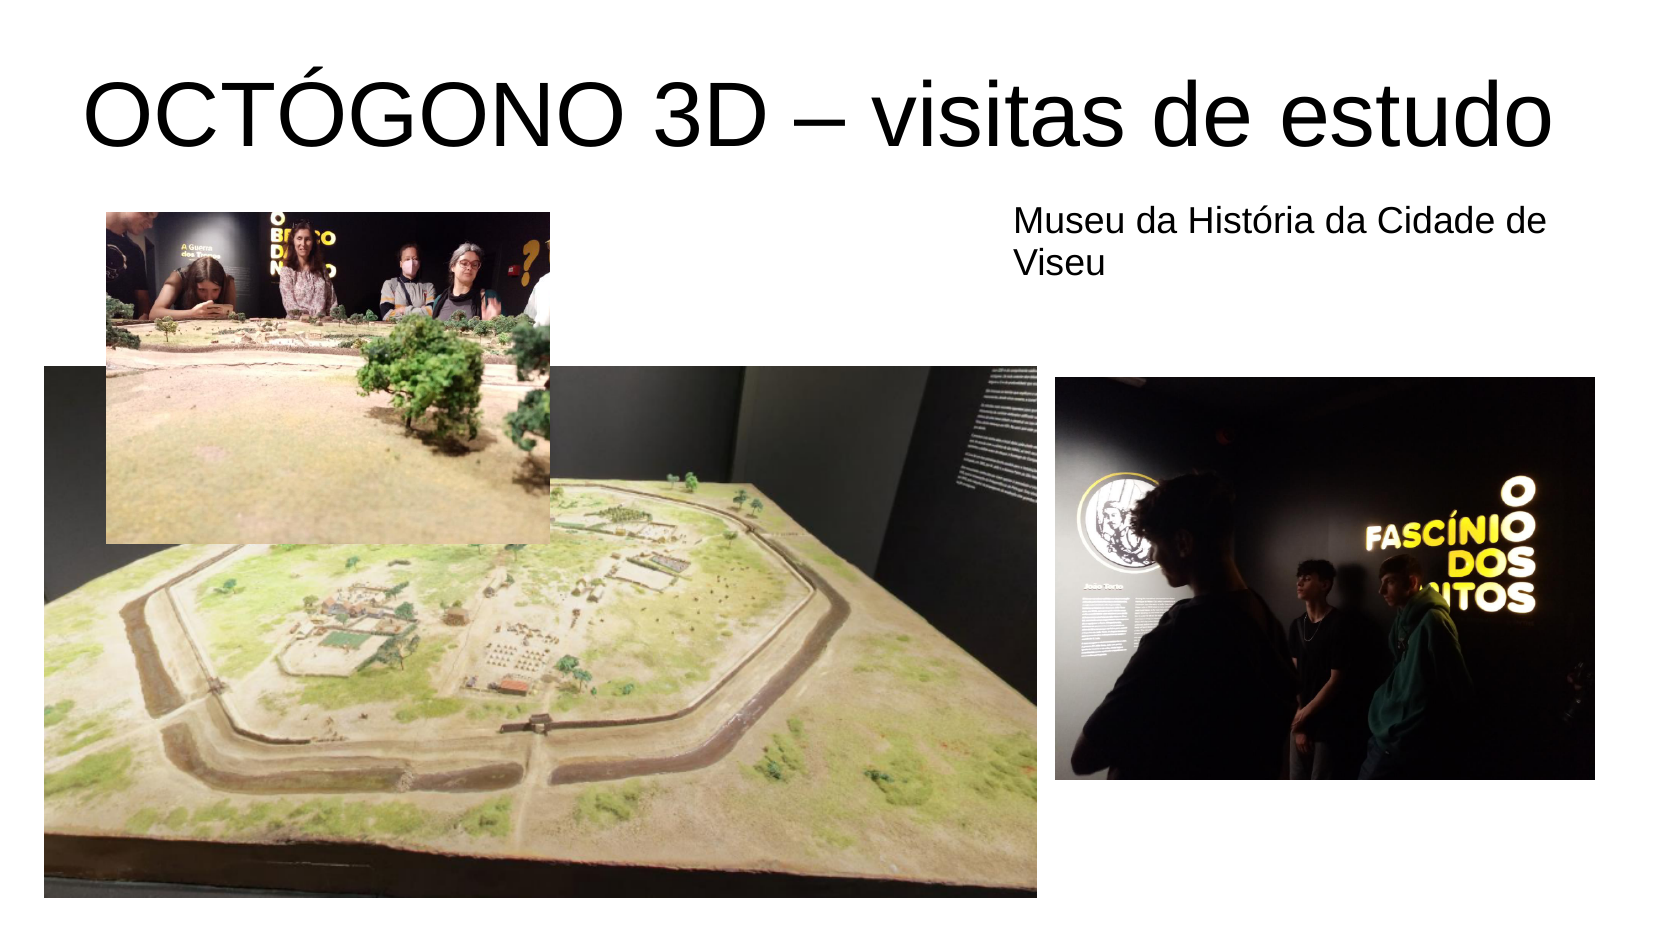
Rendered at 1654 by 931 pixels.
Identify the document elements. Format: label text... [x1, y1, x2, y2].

picture [1055, 377, 1595, 780]
picture [44, 212, 1037, 898]
title OCTÓGONO 3D – visitas de estudo [82, 37, 1571, 193]
text_box Museu da História da Cidade de Viseu [998, 192, 1595, 292]
